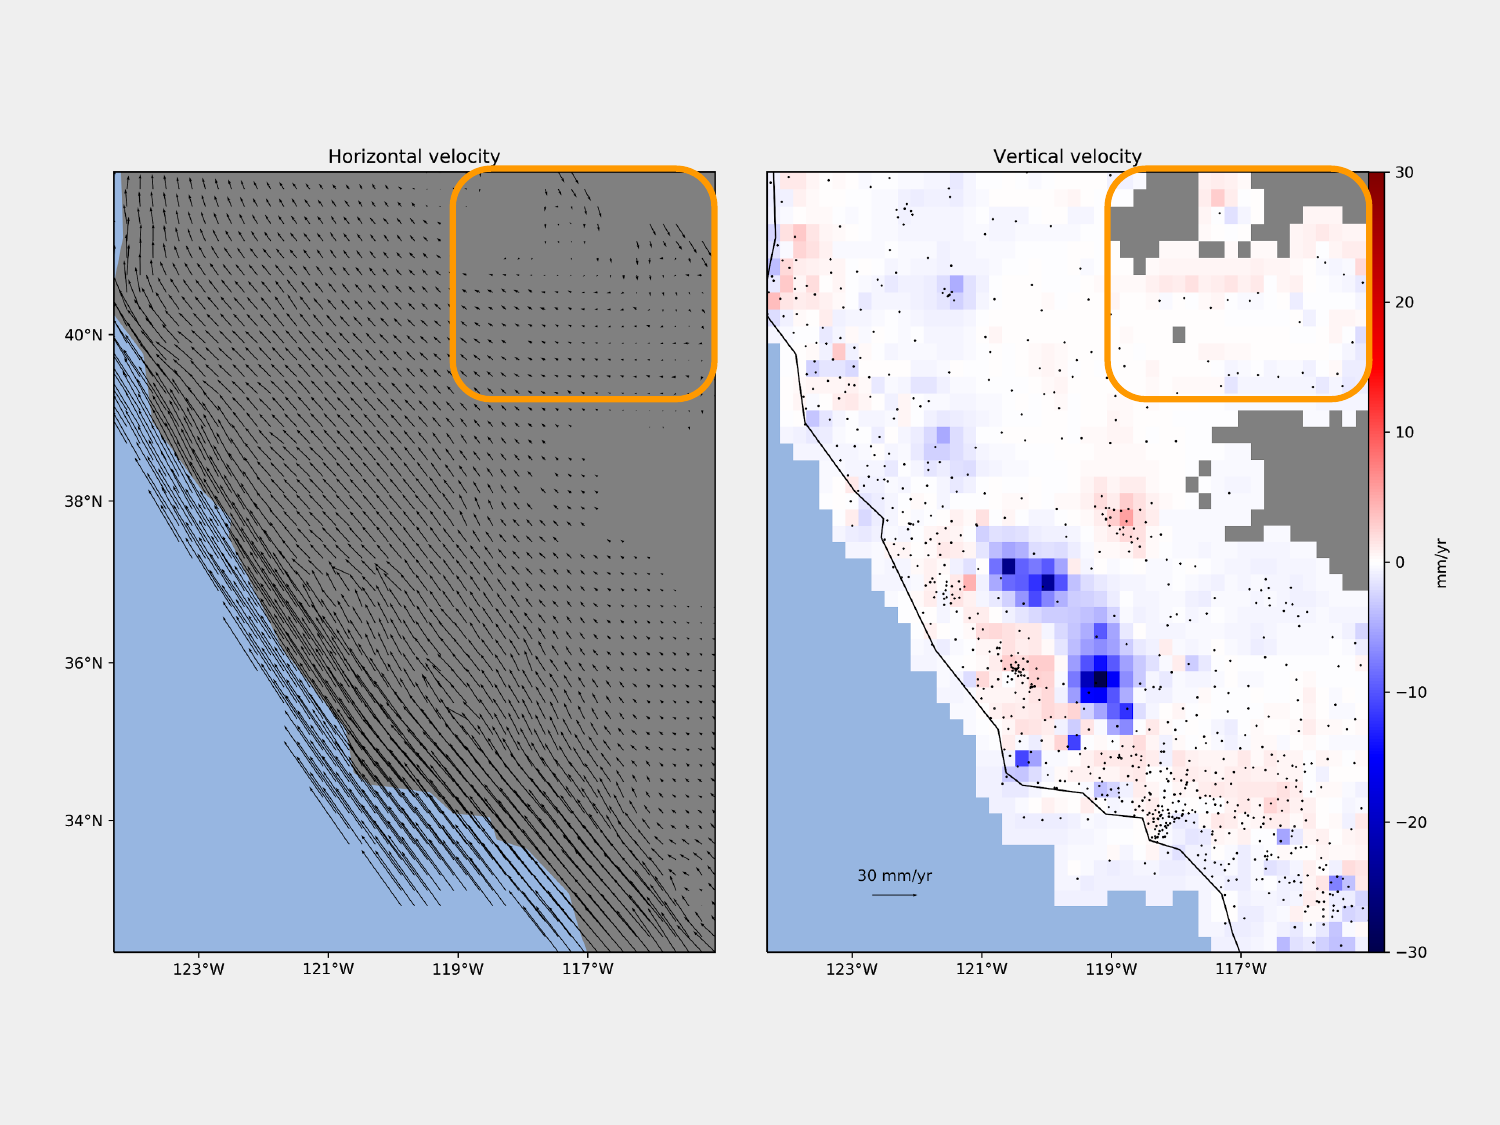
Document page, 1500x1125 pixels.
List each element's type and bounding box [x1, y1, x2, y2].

picture [24, 147, 1475, 978]
